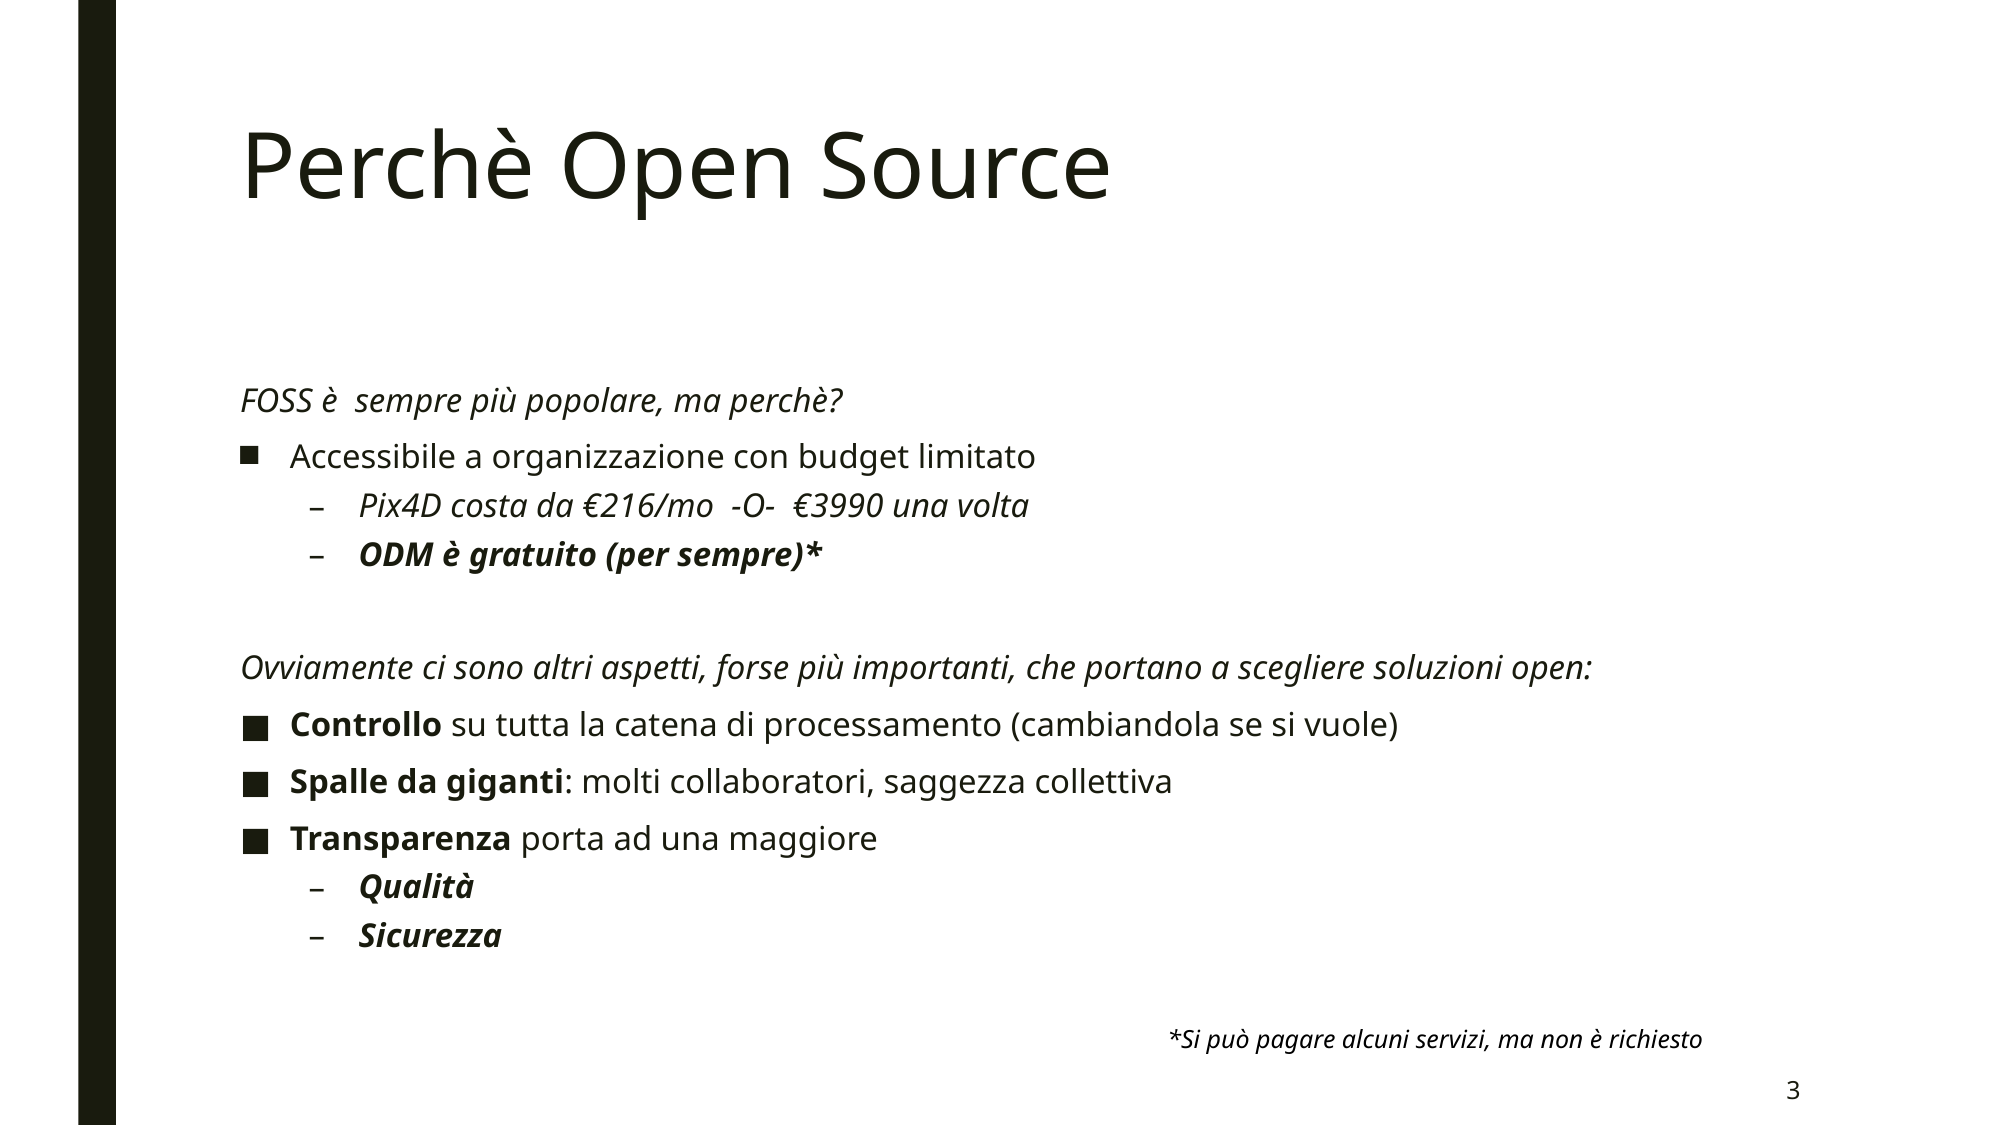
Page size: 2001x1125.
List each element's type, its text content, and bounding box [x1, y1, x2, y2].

slide_number <number> [1553, 1058, 1816, 1125]
text_box *Si può pagare alcuni servizi, ma non è richiesto [1152, 1015, 1719, 1061]
title Perchè Open Source [225, 112, 1800, 357]
list FOSS è sempre più popolare, ma perchè? Accessibile a organizzazione con budget limitato Pix4D costa da €216/mo -O- €3990 una volta ODM è gratuito (per sempre)* Ovviamente ci sono altri aspetti, forse più importanti, che portano a scegliere soluzioni open: Controllo su tutta la catena di processamento (cambiandola se si vuole) Spalle da giganti: molti collaboratori, saggezza collettiva Transparenza porta ad una maggiore Qualità Sicurezza [225, 375, 1800, 963]
